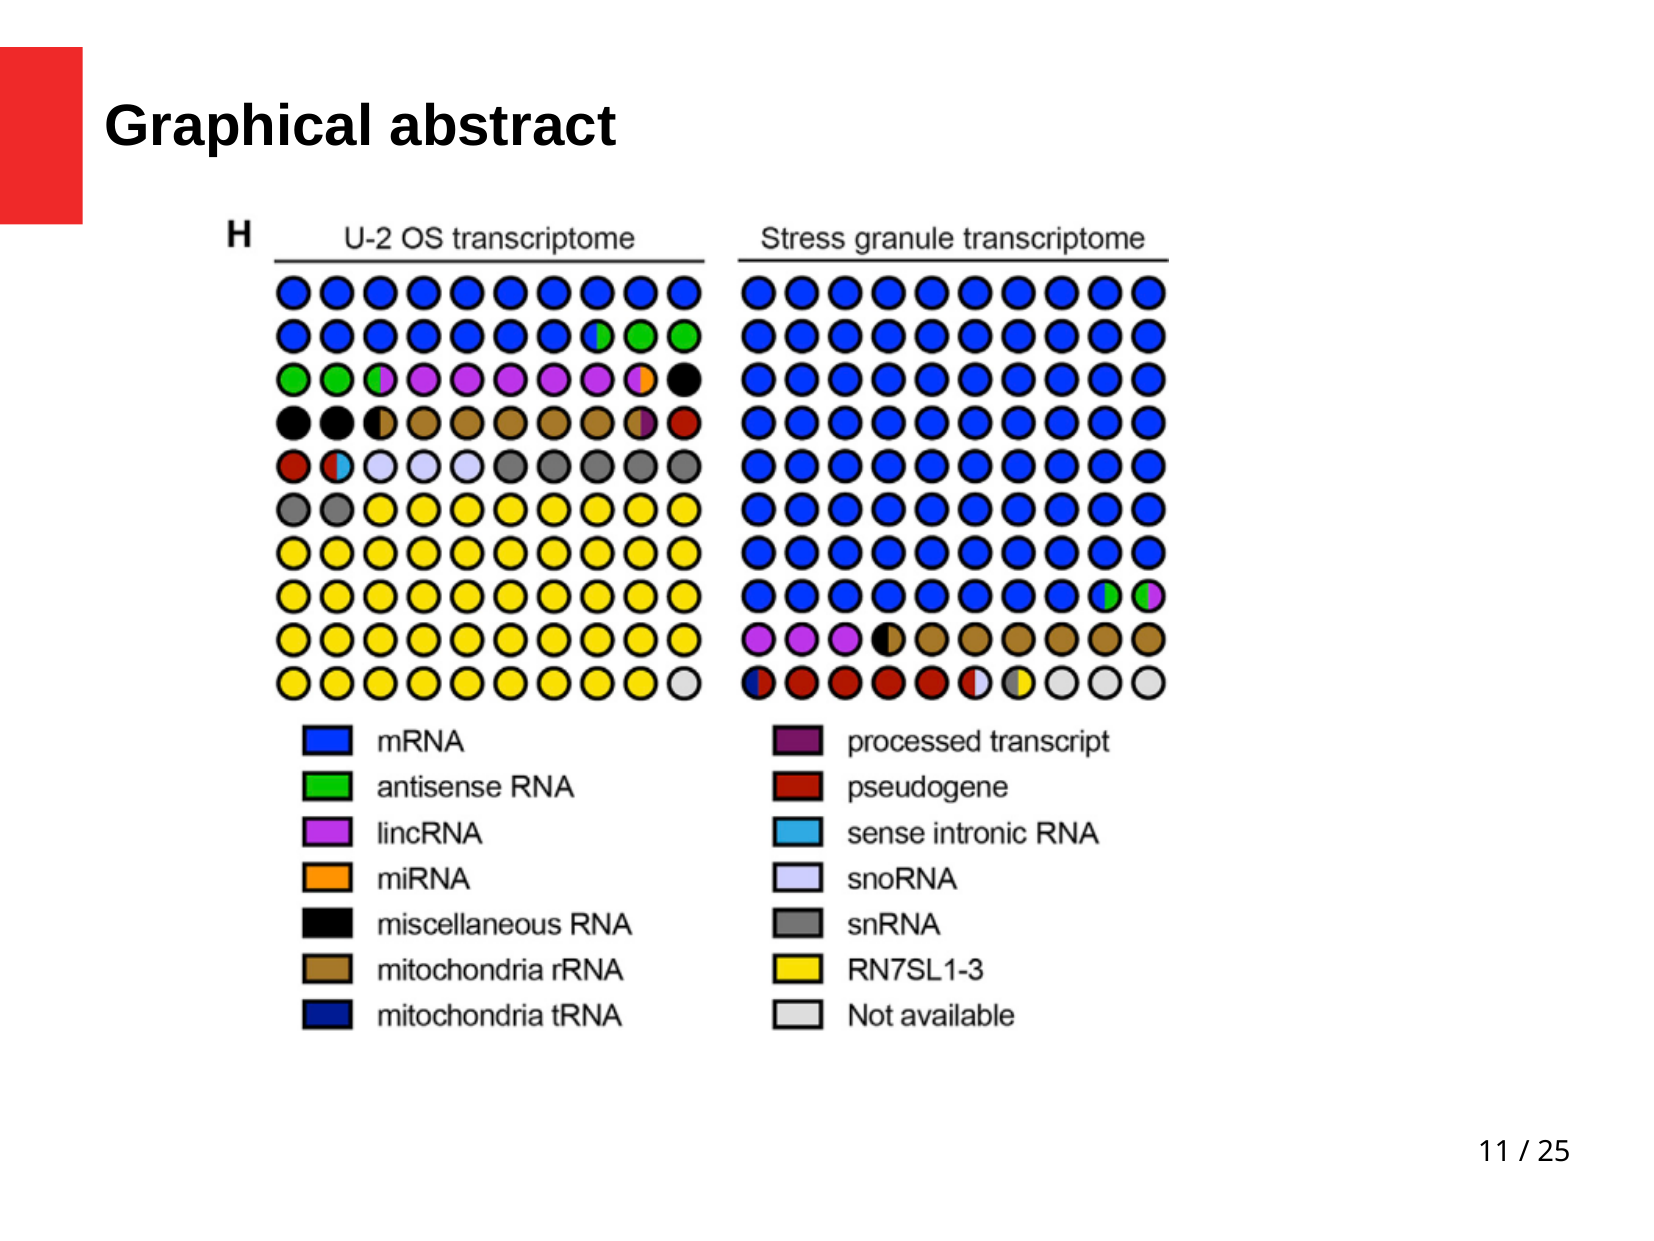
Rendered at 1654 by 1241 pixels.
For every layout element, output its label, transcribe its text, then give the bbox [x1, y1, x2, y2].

picture [220, 202, 1169, 1062]
text_box Graphical abstract [90, 85, 1561, 166]
